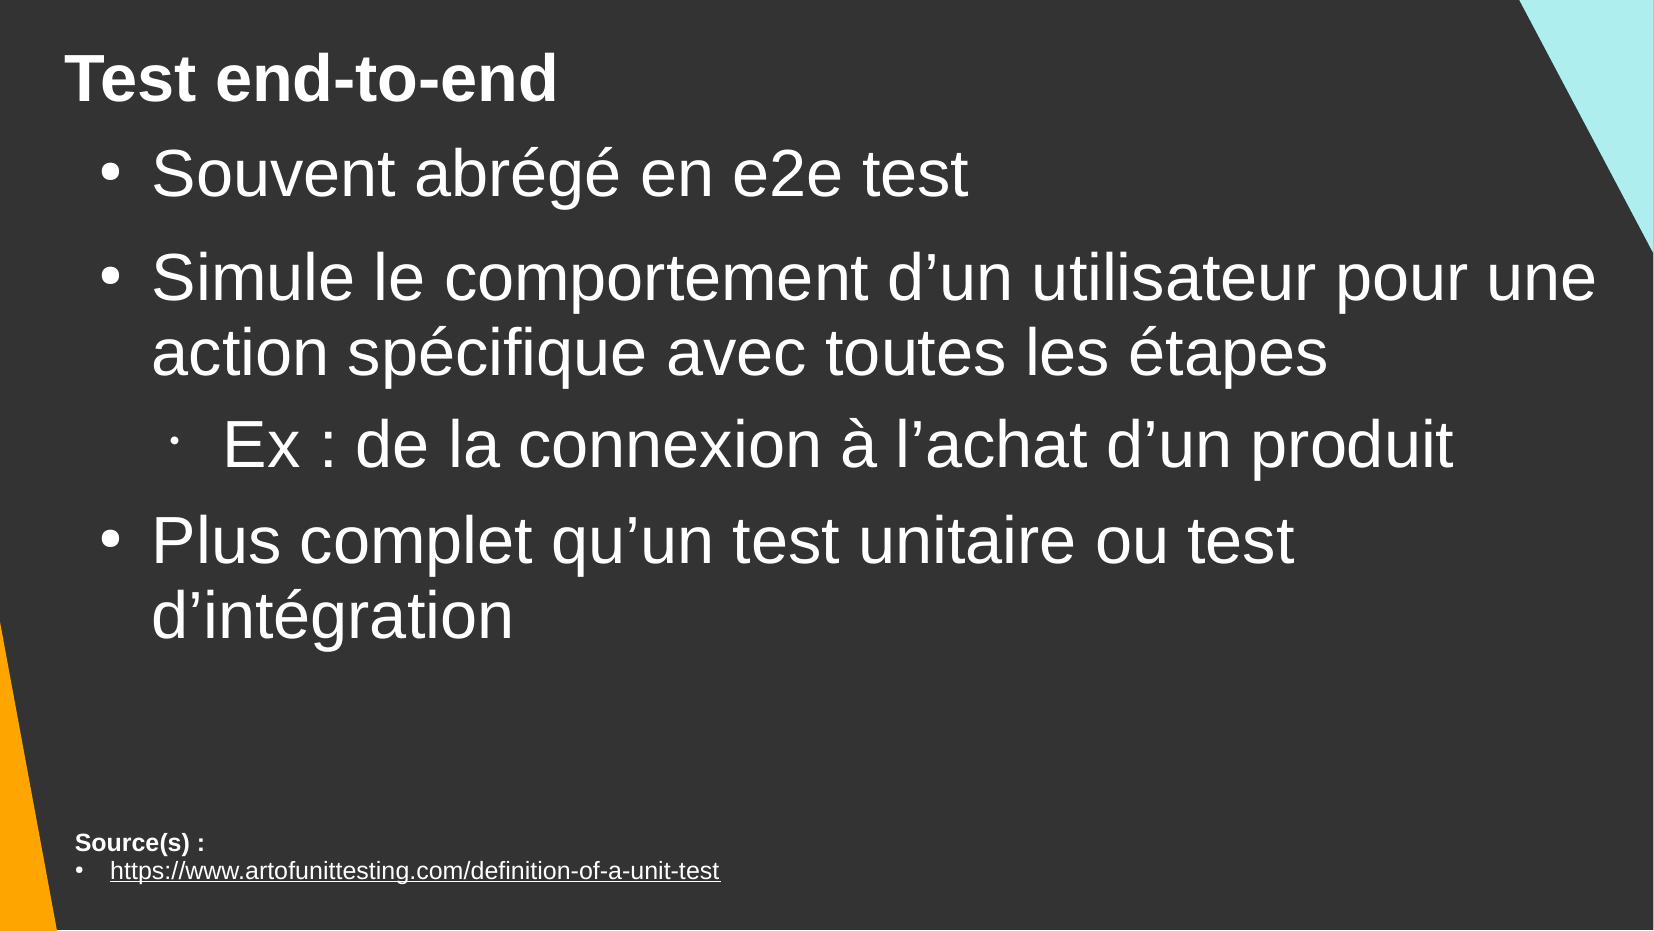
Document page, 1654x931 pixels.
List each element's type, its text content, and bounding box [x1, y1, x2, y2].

text_box [1519, 0, 1654, 255]
text_box Source(s) : https://www.artofunittesting.com/definition-of-a-unit-test [60, 821, 1546, 906]
text_box [0, 621, 58, 931]
title Test end-to-end [64, 40, 1075, 116]
list Souvent abrégé en e2e test Simule le comportement d’un utilisateur pour une action spécifique avec toutes les étapes Ex : de la connexion à l’achat d’un produit Plus complet qu’un test unitaire ou test d’intégration [80, 135, 1620, 745]
